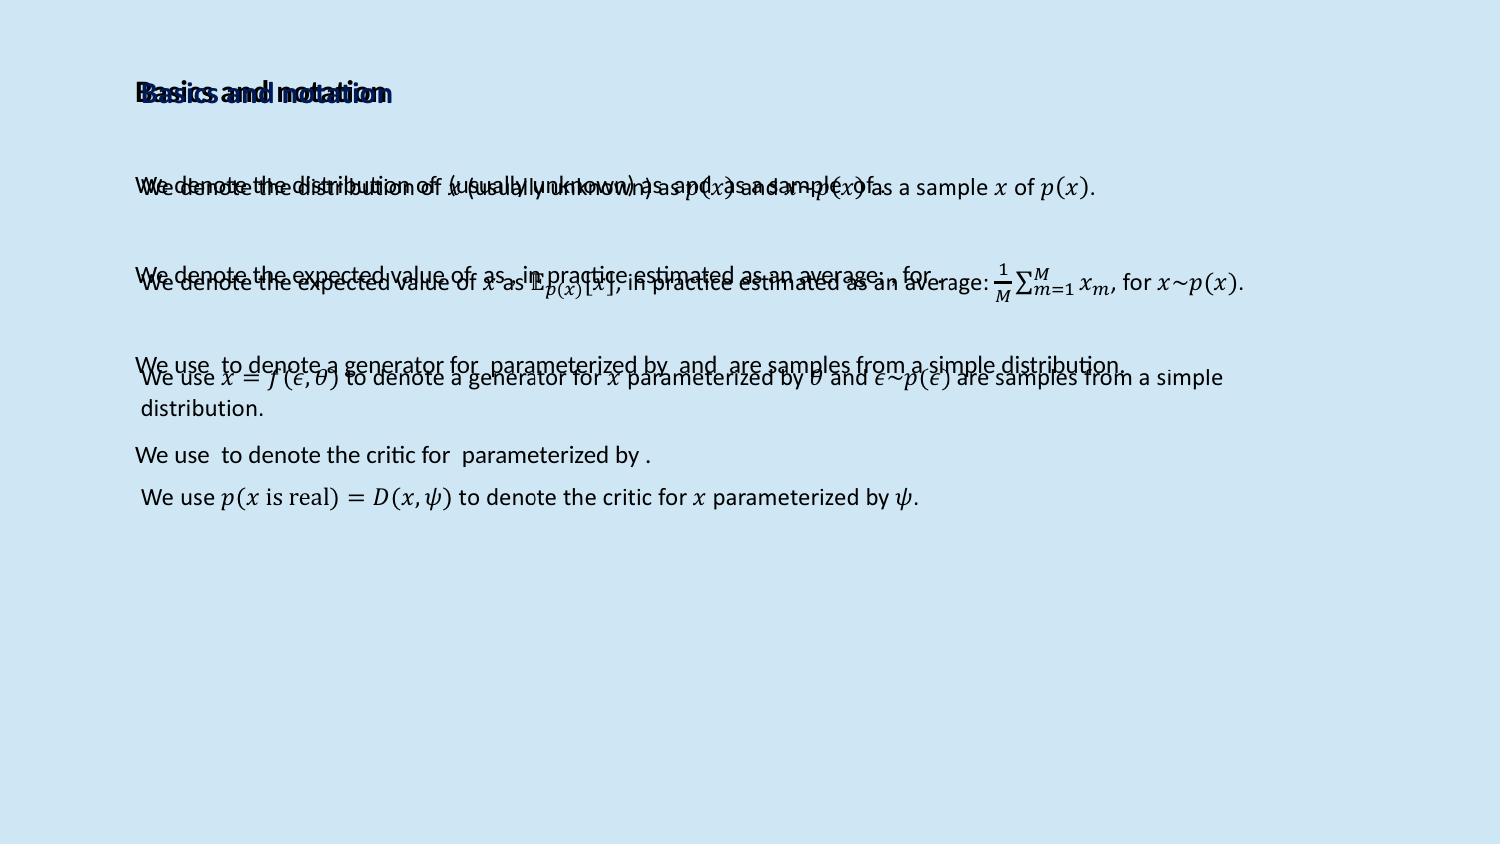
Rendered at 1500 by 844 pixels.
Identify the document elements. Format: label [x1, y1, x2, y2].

text_box [120, 63, 1364, 524]
